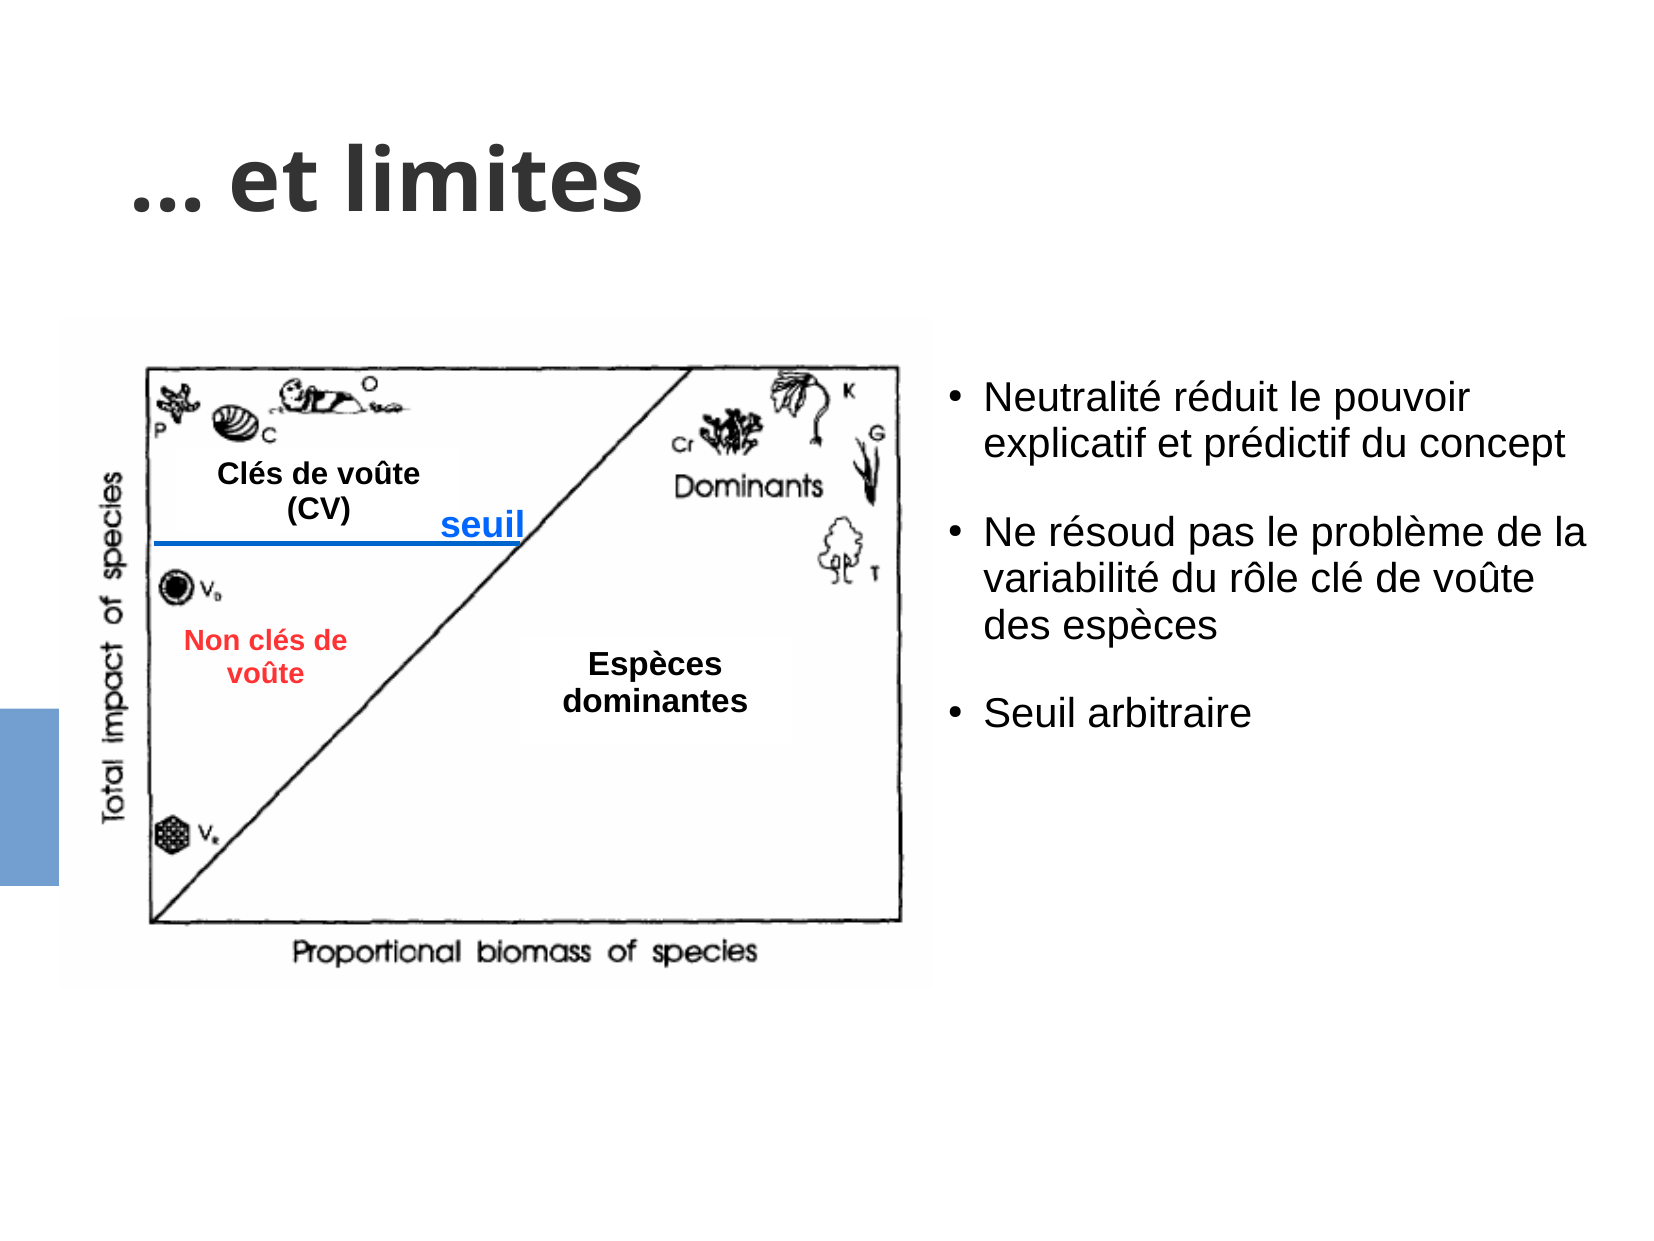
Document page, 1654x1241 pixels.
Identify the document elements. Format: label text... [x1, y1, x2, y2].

text_box seuil [425, 496, 544, 567]
text_box Non clés de voûte [165, 616, 367, 697]
text_box Clés de voûte (CV) [177, 448, 461, 534]
picture [59, 318, 933, 989]
text_box Espèces dominantes [519, 637, 792, 745]
text_box Neutralité réduit le pouvoir explicatif et prédictif du concept Ne résoud pas le problème de la variabilité du rôle clé de voûte des espèces Seuil arbitraire [933, 366, 1607, 921]
title ... et limites [129, 59, 1536, 296]
